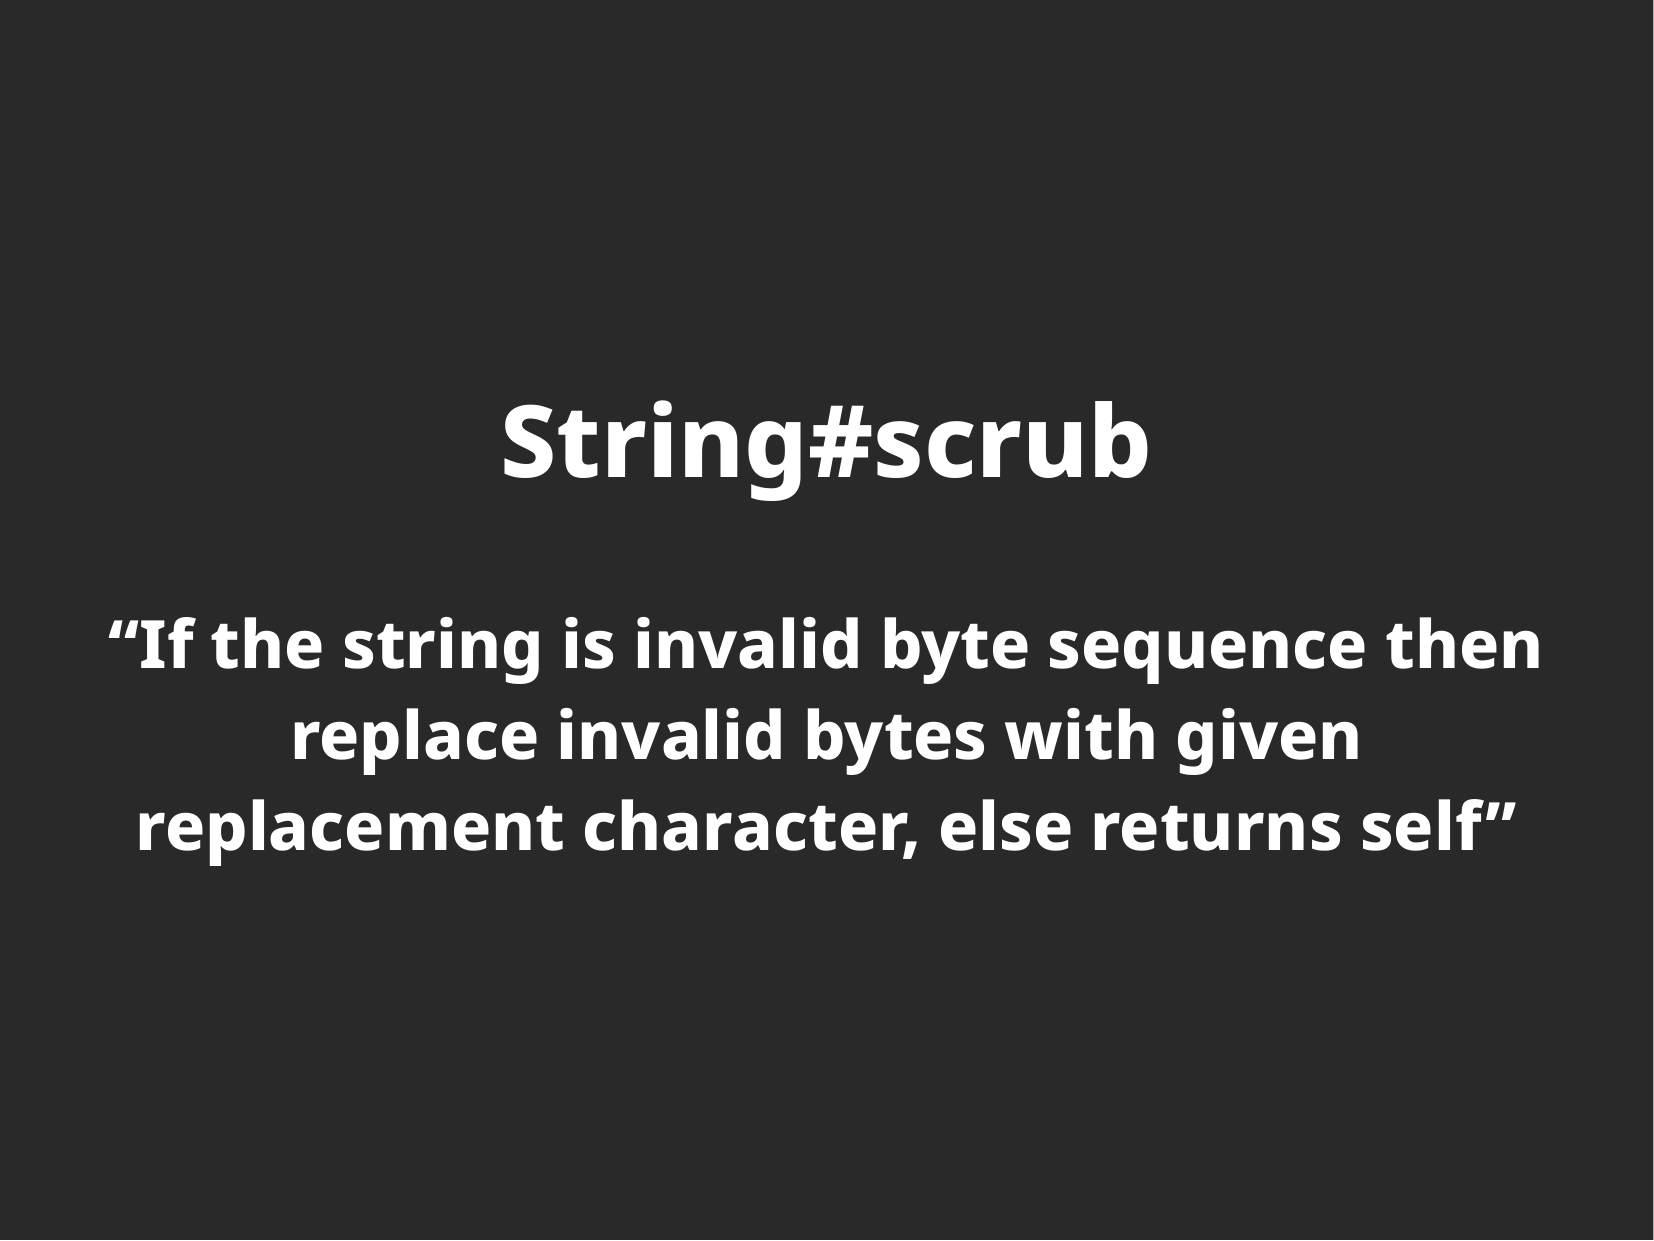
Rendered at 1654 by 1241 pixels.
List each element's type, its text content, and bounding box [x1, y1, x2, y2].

subtitle String#scrub “If the string is invalid byte sequence then replace invalid bytes with given replacement character, else returns self” [82, 399, 1571, 841]
